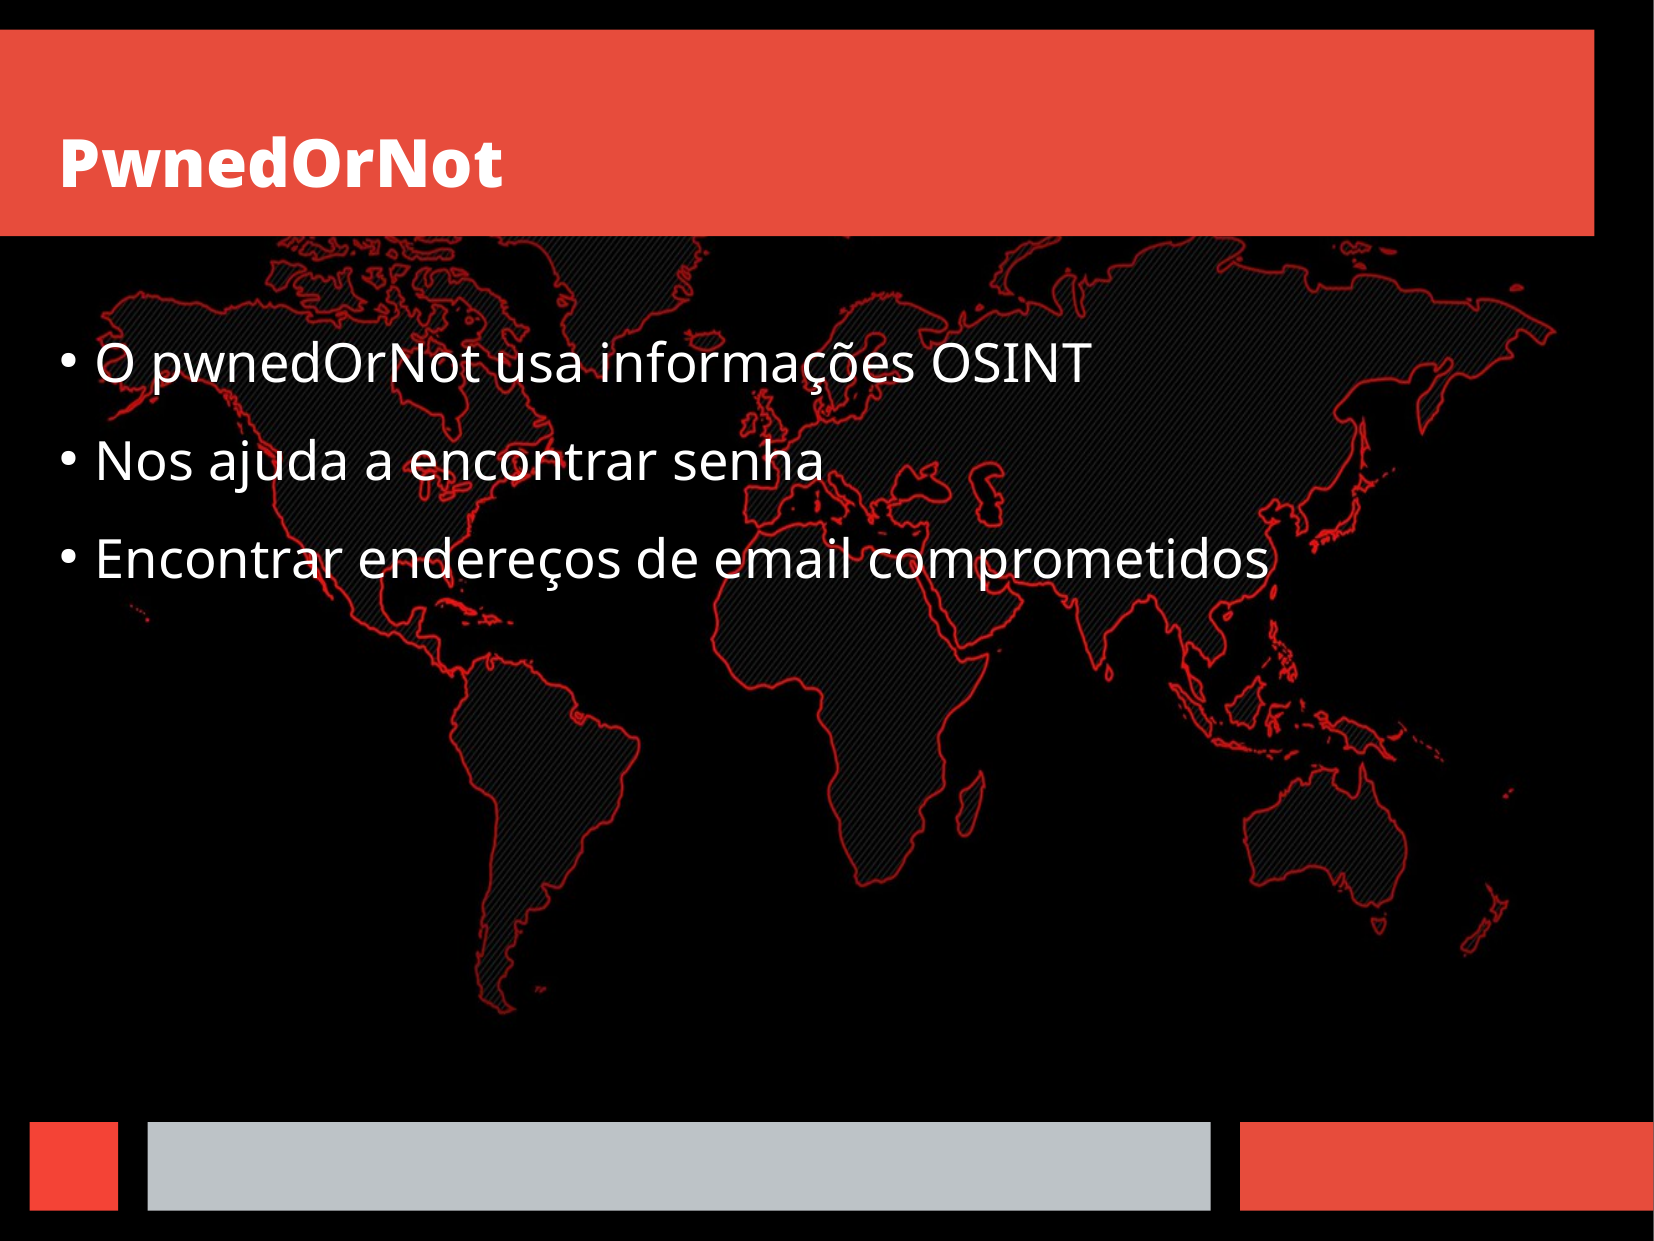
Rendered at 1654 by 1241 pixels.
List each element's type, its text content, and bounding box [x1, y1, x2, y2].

picture [0, 0, 1654, 1241]
title PwnedOrNot [59, 59, 1595, 207]
list O pwnedOrNot usa informações OSINT Nos ajuda a encontrar senha Encontrar endereços de email comprometidos [59, 324, 1565, 1093]
